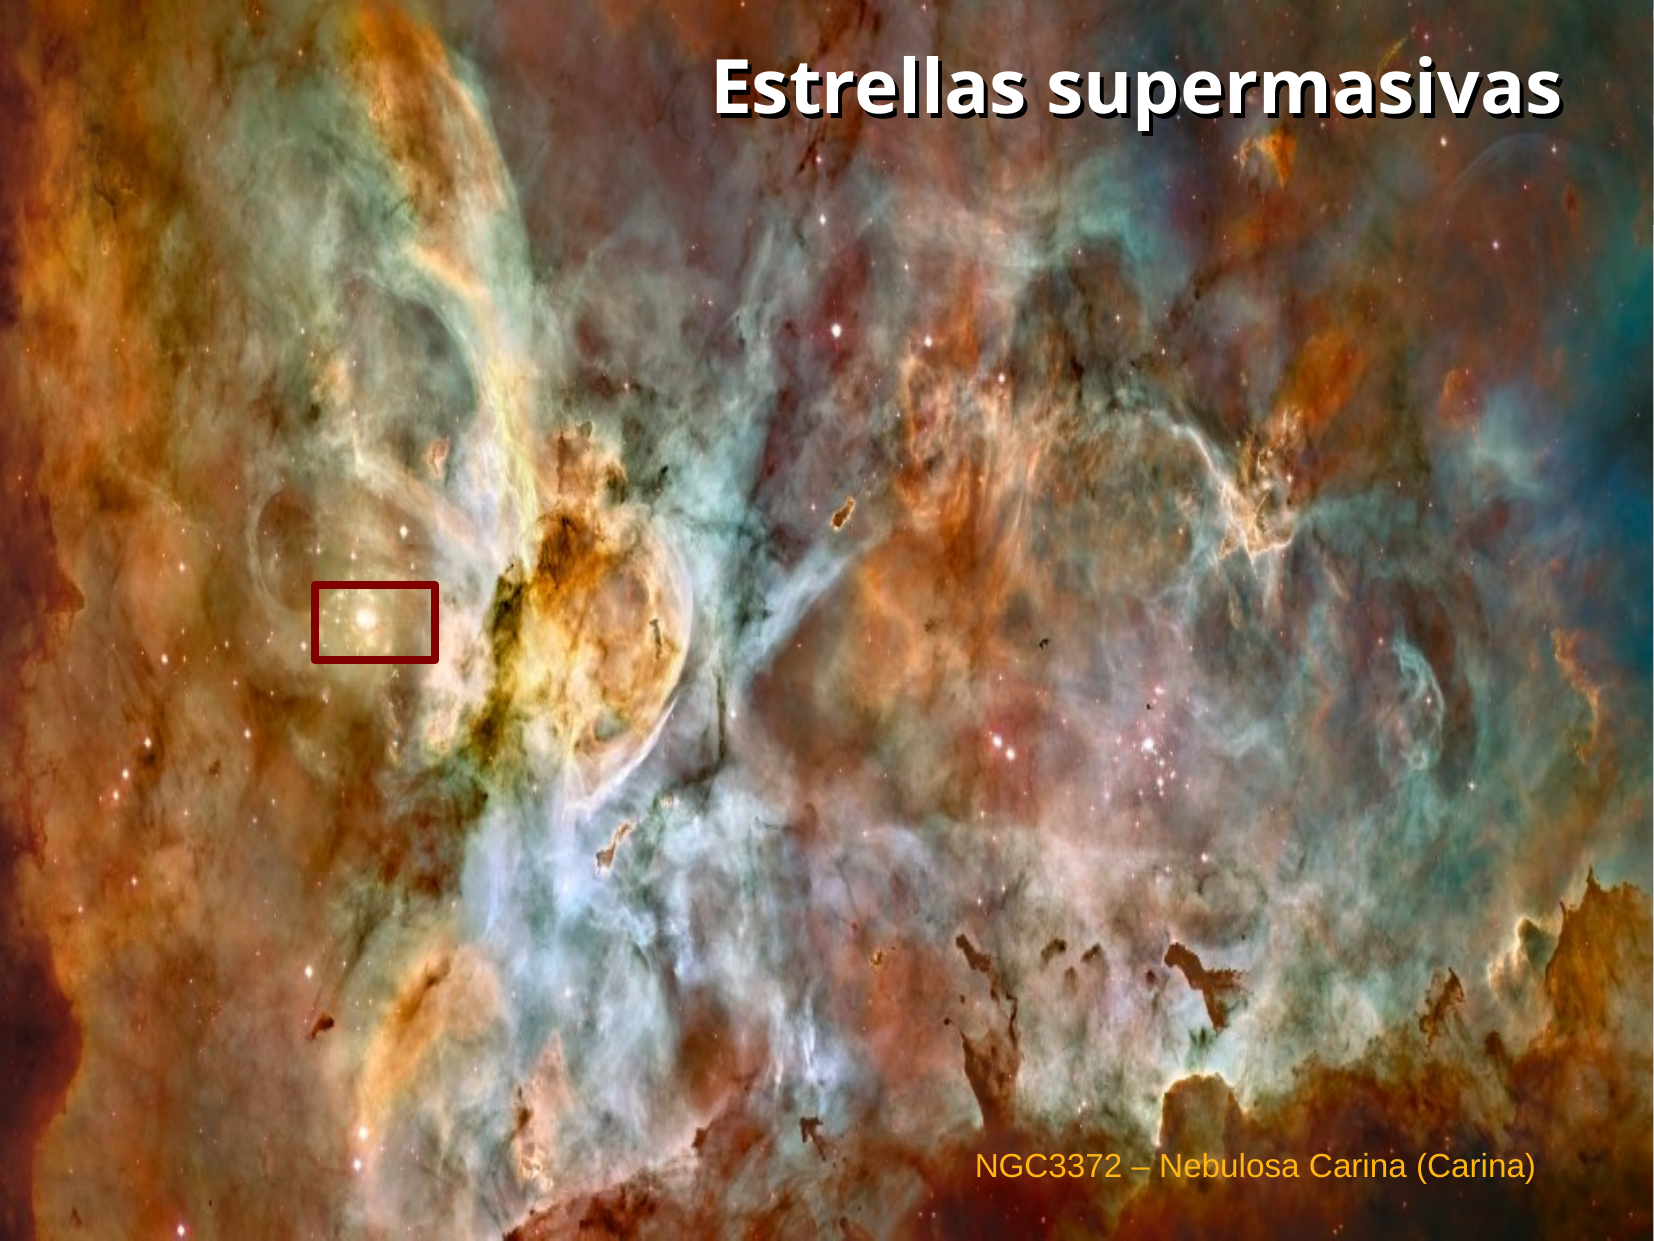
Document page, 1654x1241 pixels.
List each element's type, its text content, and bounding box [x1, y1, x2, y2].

picture [0, 0, 1654, 1241]
text_box NGC3372 – Nebulosa Carina (Carina) [960, 1140, 1557, 1196]
title Estrellas supermasivas [75, 19, 1564, 151]
